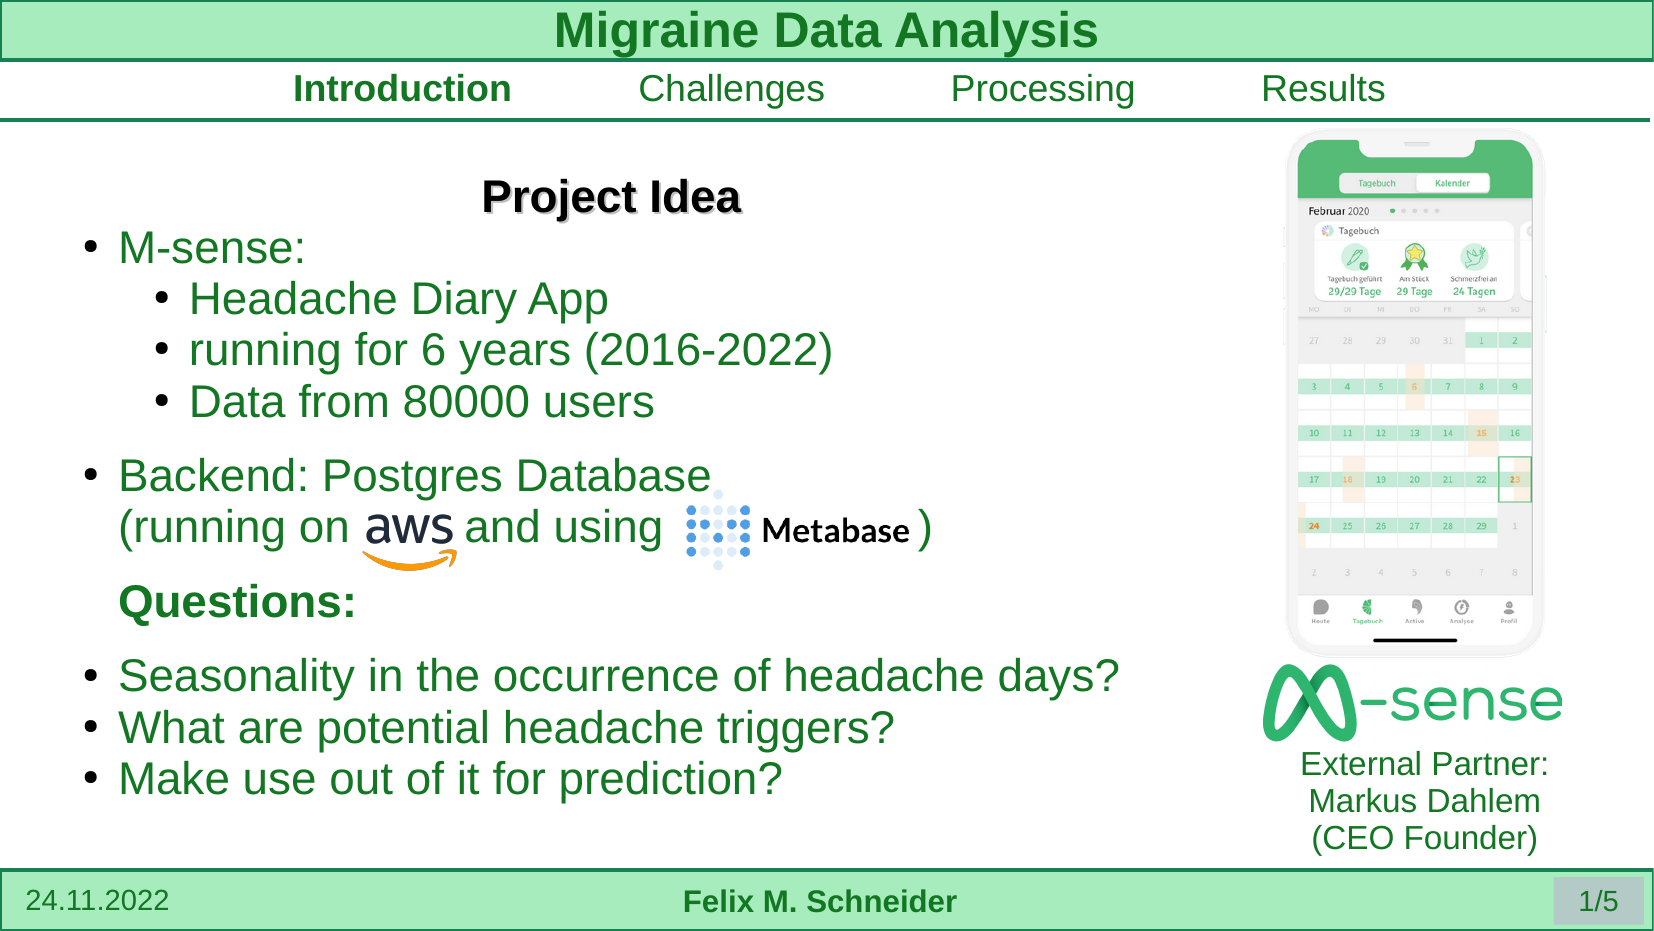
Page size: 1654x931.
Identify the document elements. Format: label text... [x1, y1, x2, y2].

text_box External Partner: Markus Dahlem (CEO Founder) [1260, 738, 1591, 865]
title Migraine Data Analysis [0, 0, 1654, 61]
text_box Introduction Challenges Processing Results [45, 62, 1636, 117]
picture [685, 462, 911, 589]
picture [1263, 128, 1562, 738]
text_box 1/5 [1553, 877, 1644, 925]
subtitle Project Idea M-sense: Headache Diary App running for 6 years (2016-2022) Data from 80000 users Backend: Postgres Database (running on and using ) Questions: Seasonality in the occurrence of headache days? What are potential headache triggers? Make use out of it for prediction? [82, 156, 1141, 819]
picture [362, 514, 457, 571]
